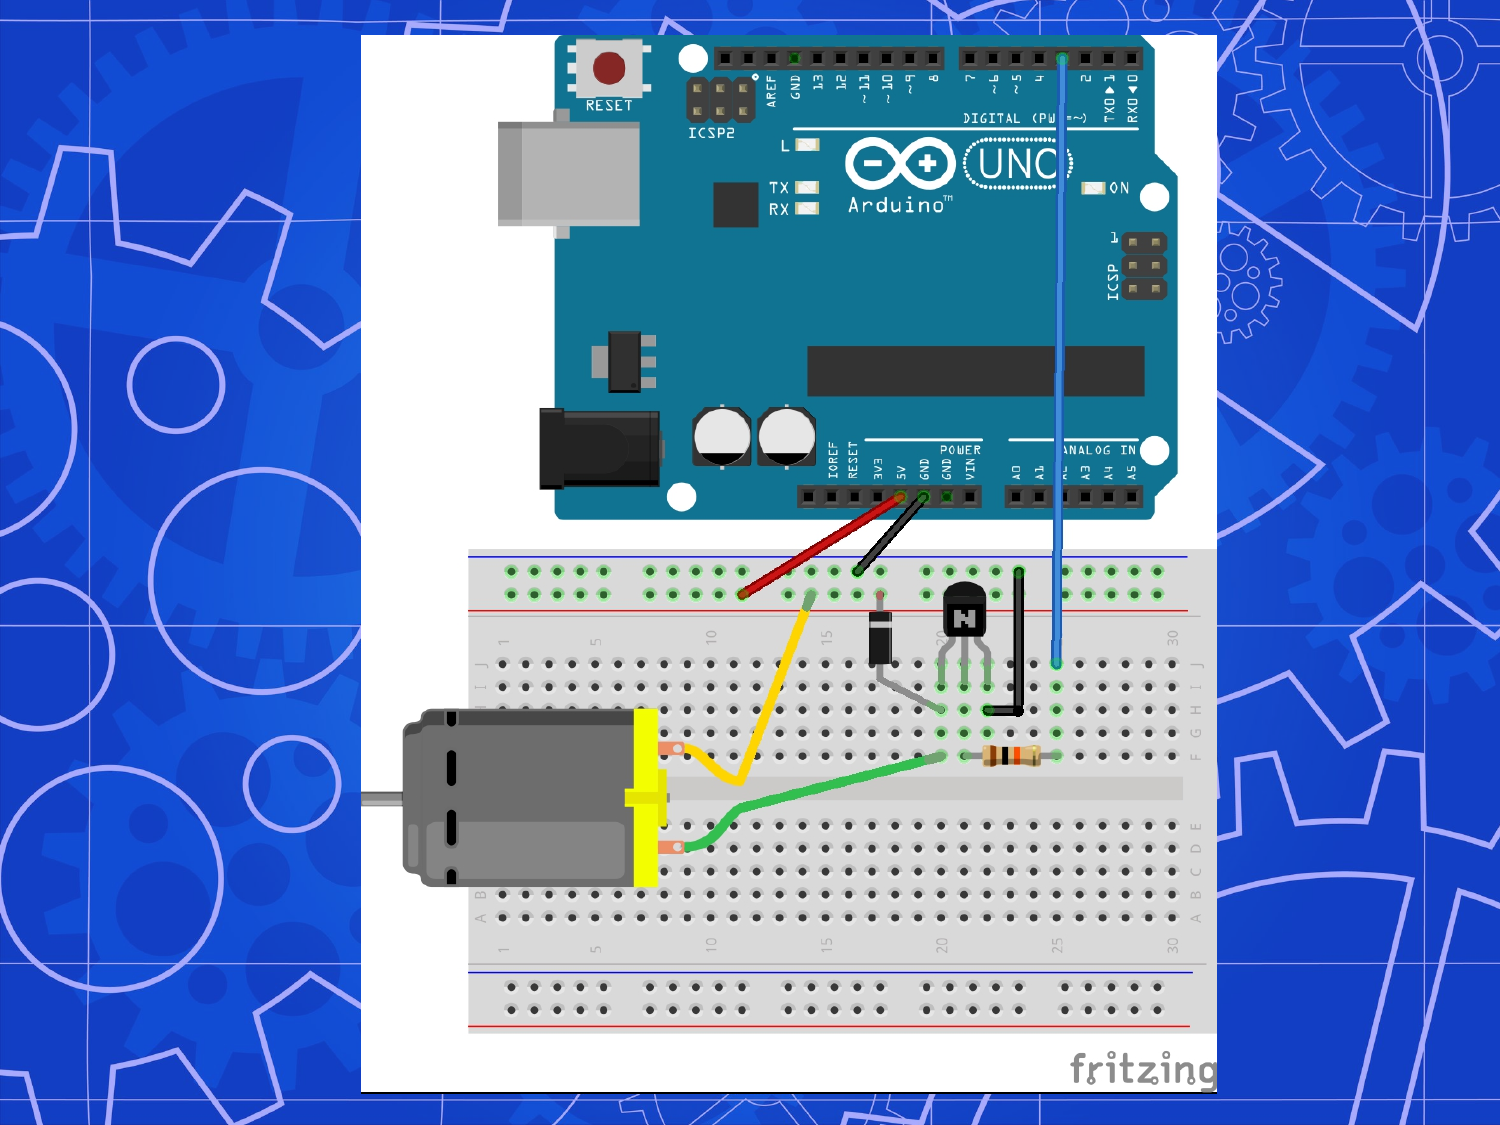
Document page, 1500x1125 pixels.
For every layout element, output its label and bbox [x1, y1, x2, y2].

picture [361, 35, 1217, 1094]
